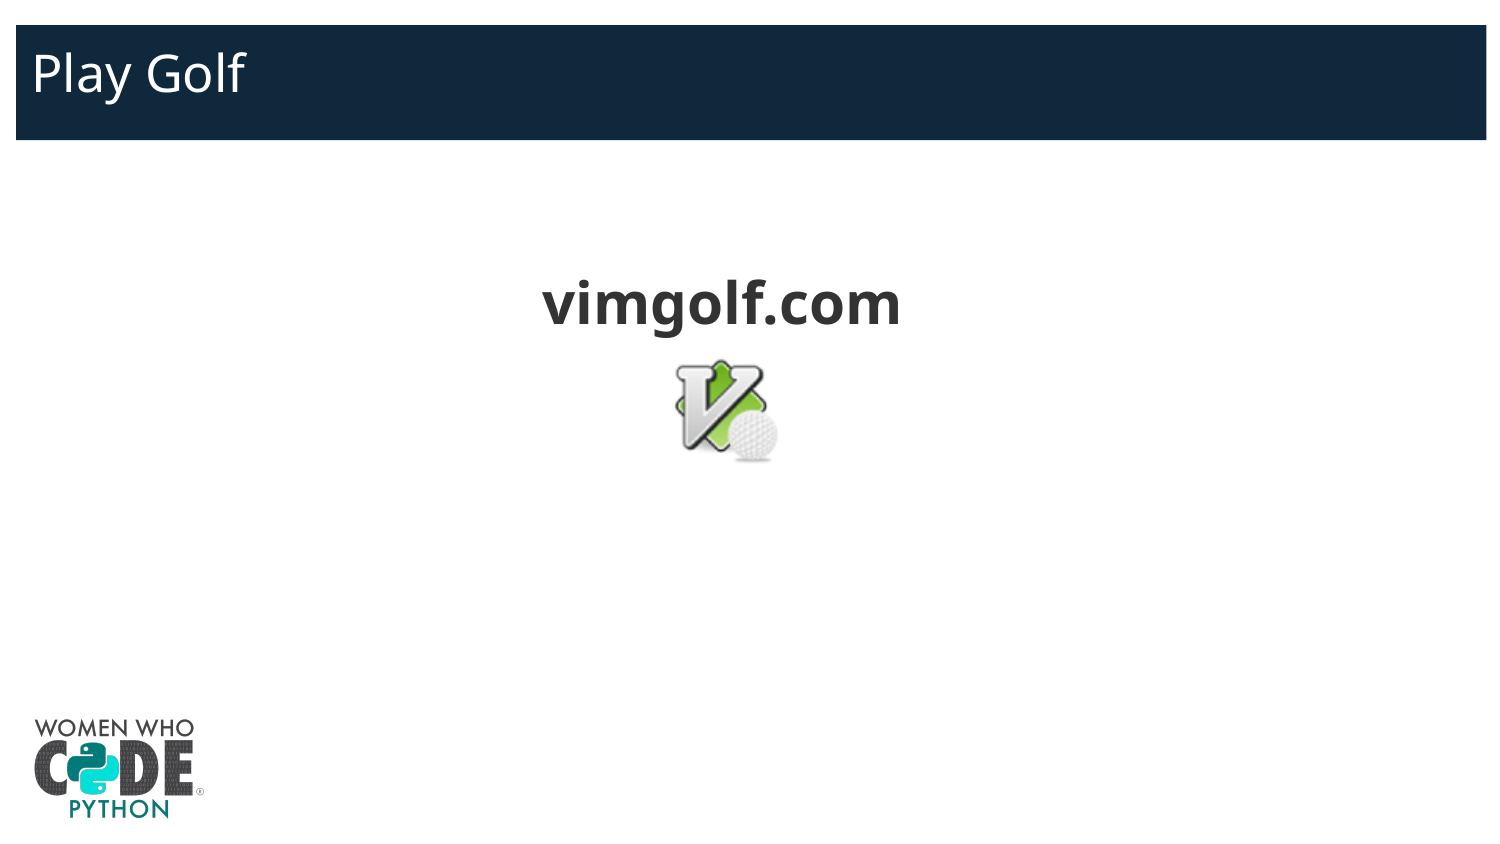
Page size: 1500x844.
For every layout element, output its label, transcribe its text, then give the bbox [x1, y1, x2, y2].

text_box Play Golf [16, 25, 1487, 141]
picture [671, 355, 779, 464]
title vimgolf.com [452, 250, 1048, 379]
picture [19, 704, 213, 833]
